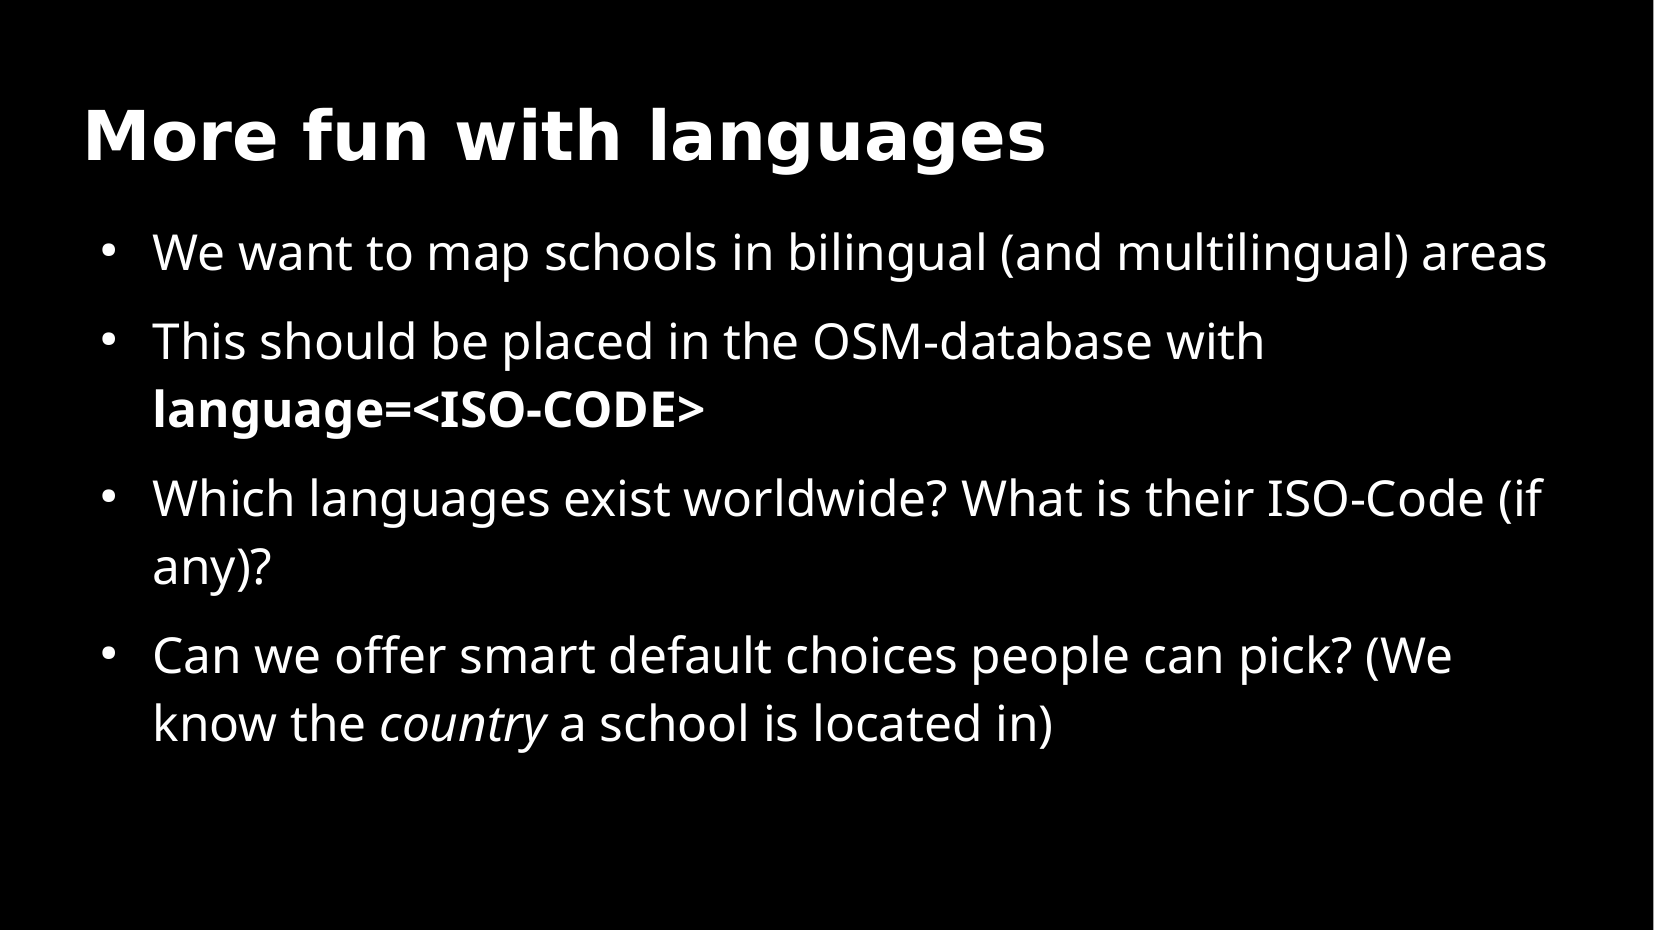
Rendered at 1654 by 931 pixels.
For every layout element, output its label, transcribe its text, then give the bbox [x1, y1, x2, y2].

list We want to map schools in bilingual (and multilingual) areas This should be placed in the OSM-database with language=<ISO-CODE> Which languages exist worldwide? What is their ISO-Code (if any)? Can we offer smart default choices people can pick? (We know the country a school is located in) [82, 217, 1571, 758]
title More fun with languages [82, 59, 1571, 215]
